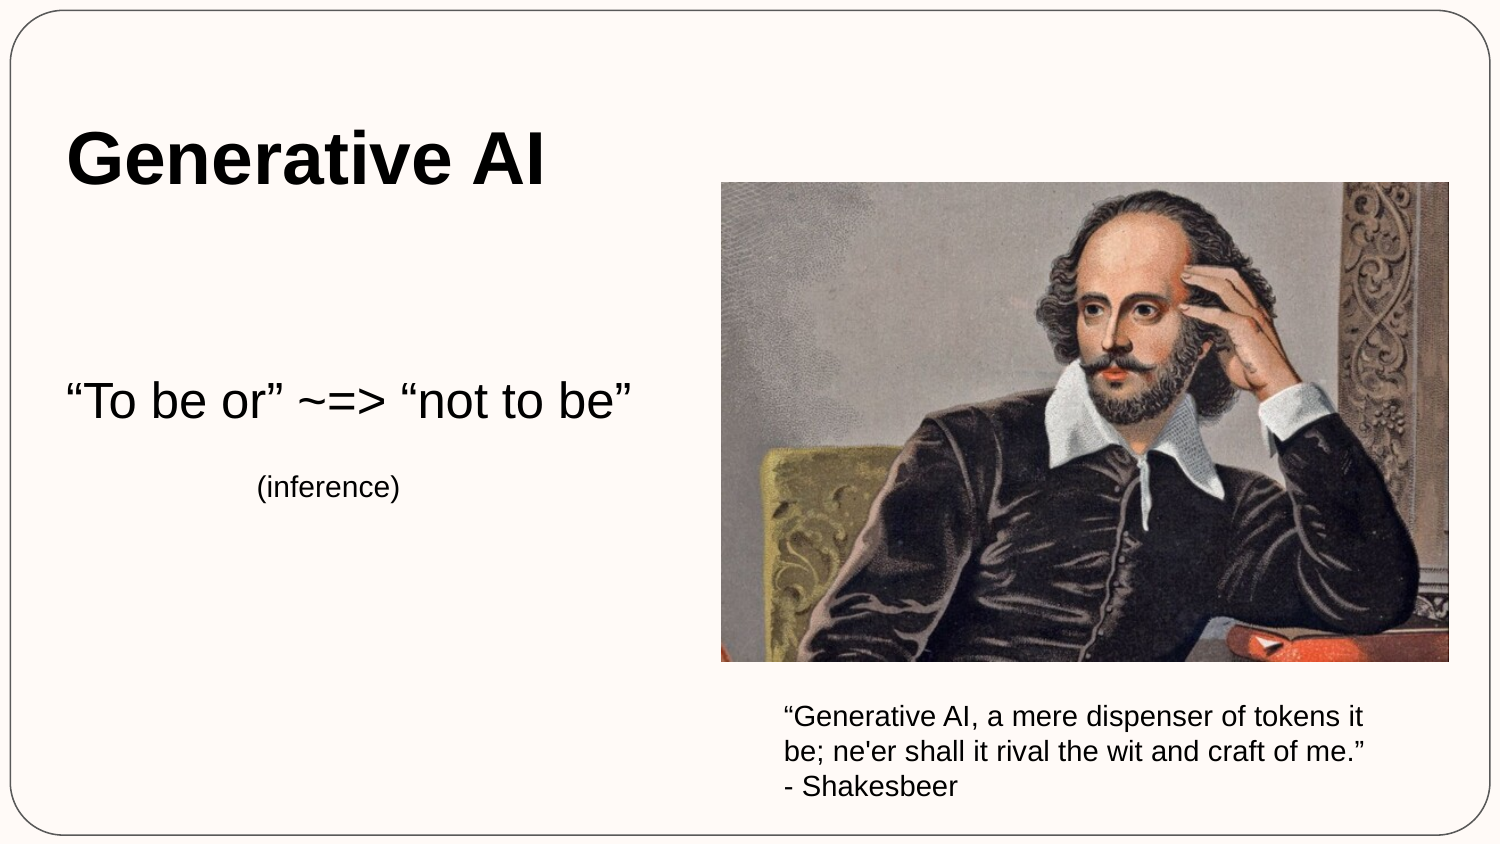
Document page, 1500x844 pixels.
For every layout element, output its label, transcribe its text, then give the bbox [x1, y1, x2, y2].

title “To be or” ~=> “not to be” [51, 348, 653, 450]
picture [721, 182, 1449, 662]
title Generative AI [51, 85, 1449, 224]
text_box “Generative AI, a mere dispenser of tokens it be; ne'er shall it rival the wit and craft of me.” - Shakesbeer [768, 682, 1402, 818]
title (inference) [241, 449, 436, 522]
